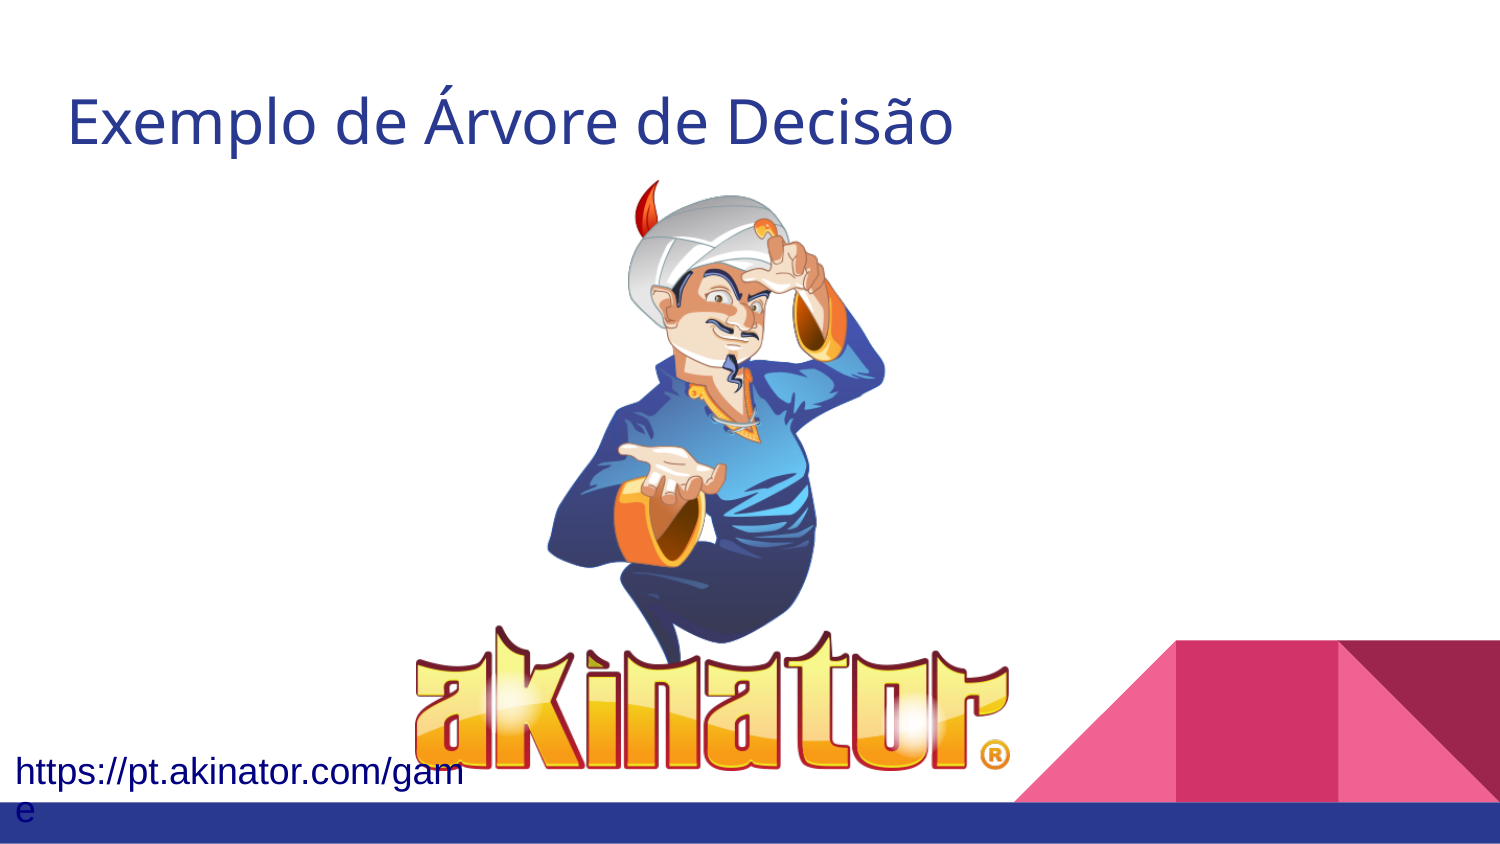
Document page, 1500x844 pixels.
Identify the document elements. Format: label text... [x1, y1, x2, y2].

picture [415, 180, 1010, 771]
text_box https://pt.akinator.com/game [0, 732, 493, 797]
title Exemplo de Árvore de Decisão [51, 67, 1449, 167]
